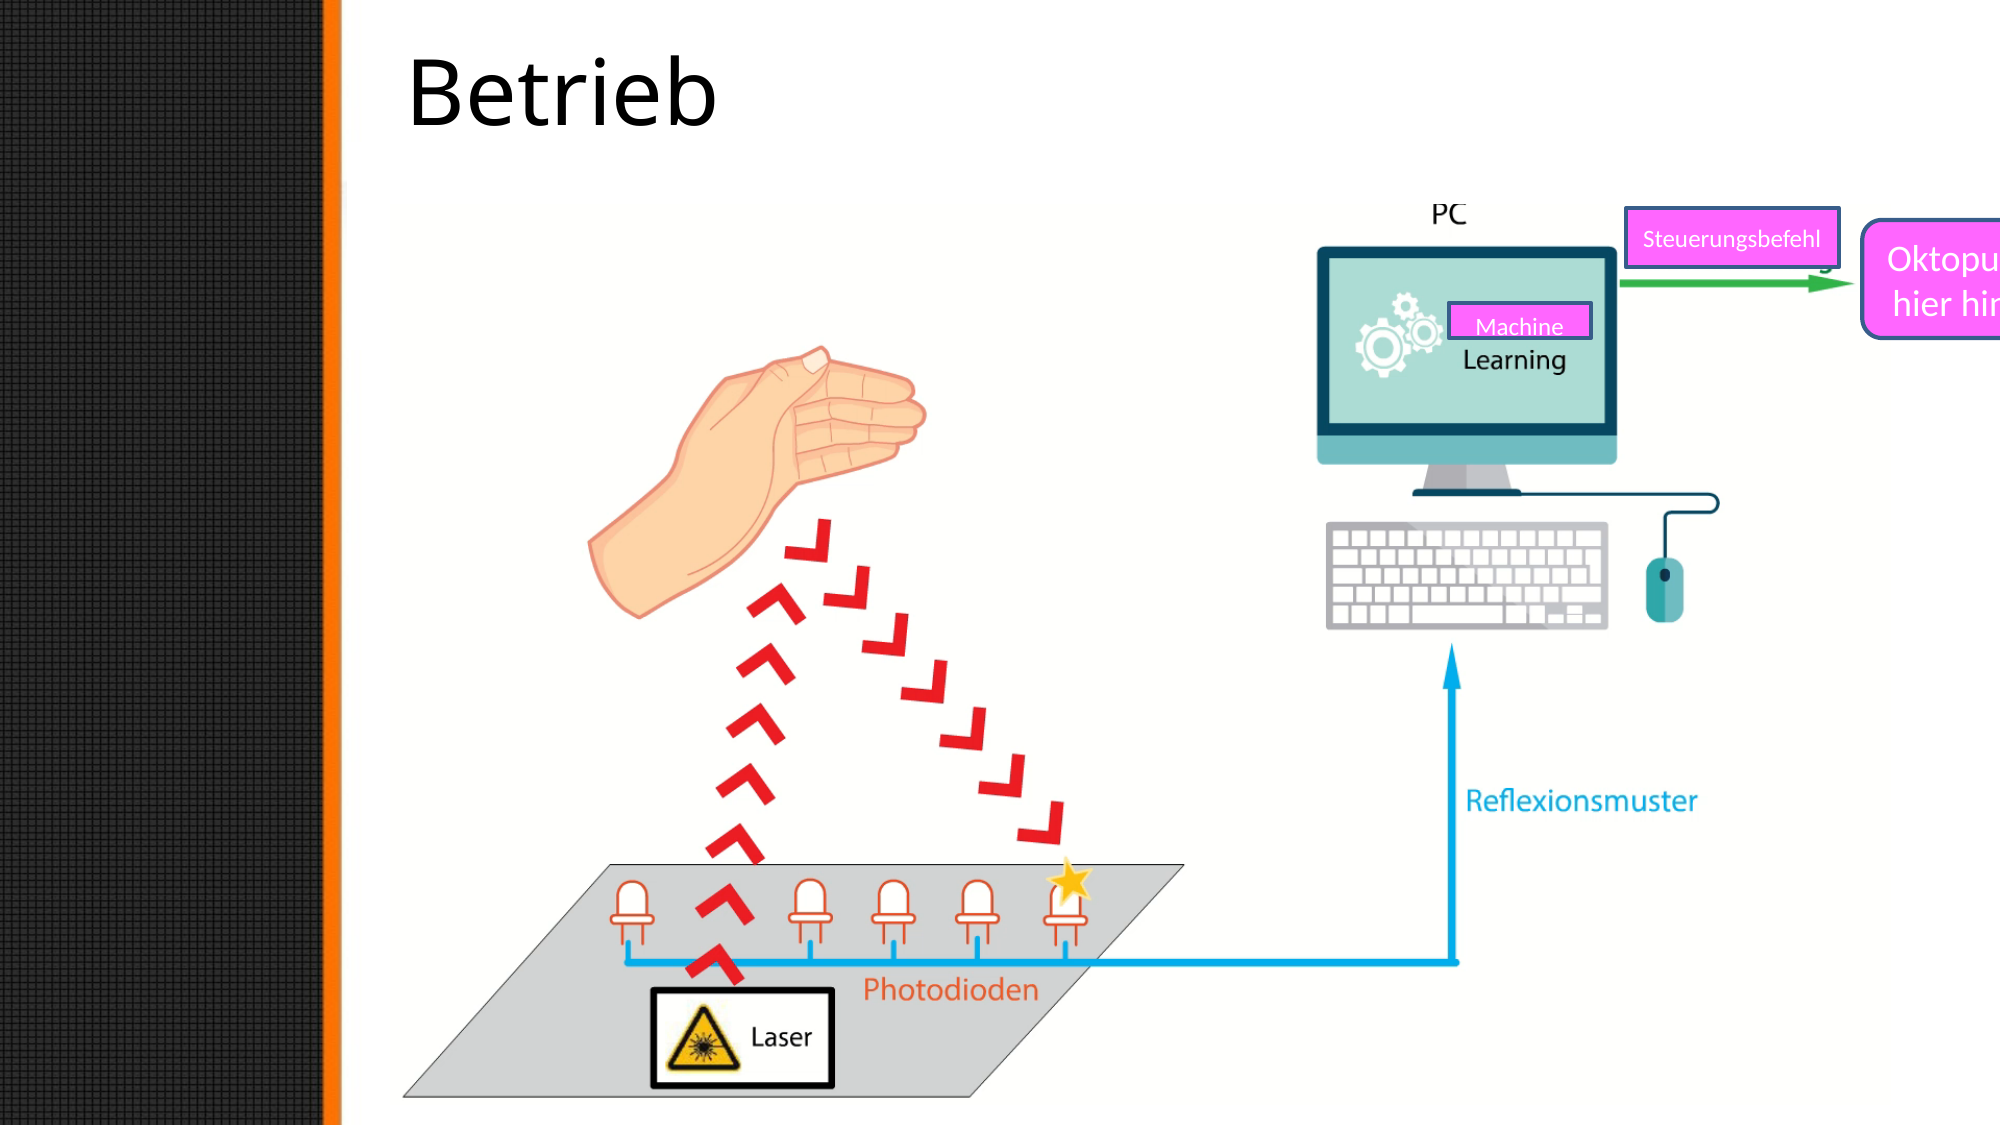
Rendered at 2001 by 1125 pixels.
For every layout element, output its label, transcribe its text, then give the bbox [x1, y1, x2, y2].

text_box Oktopus hier hin [1862, 219, 2000, 339]
title Betrieb [390, 0, 2000, 205]
picture [390, 204, 1893, 1105]
text_box Machine [1449, 303, 1591, 338]
text_box Steuerungsbefehl [1626, 208, 1839, 267]
